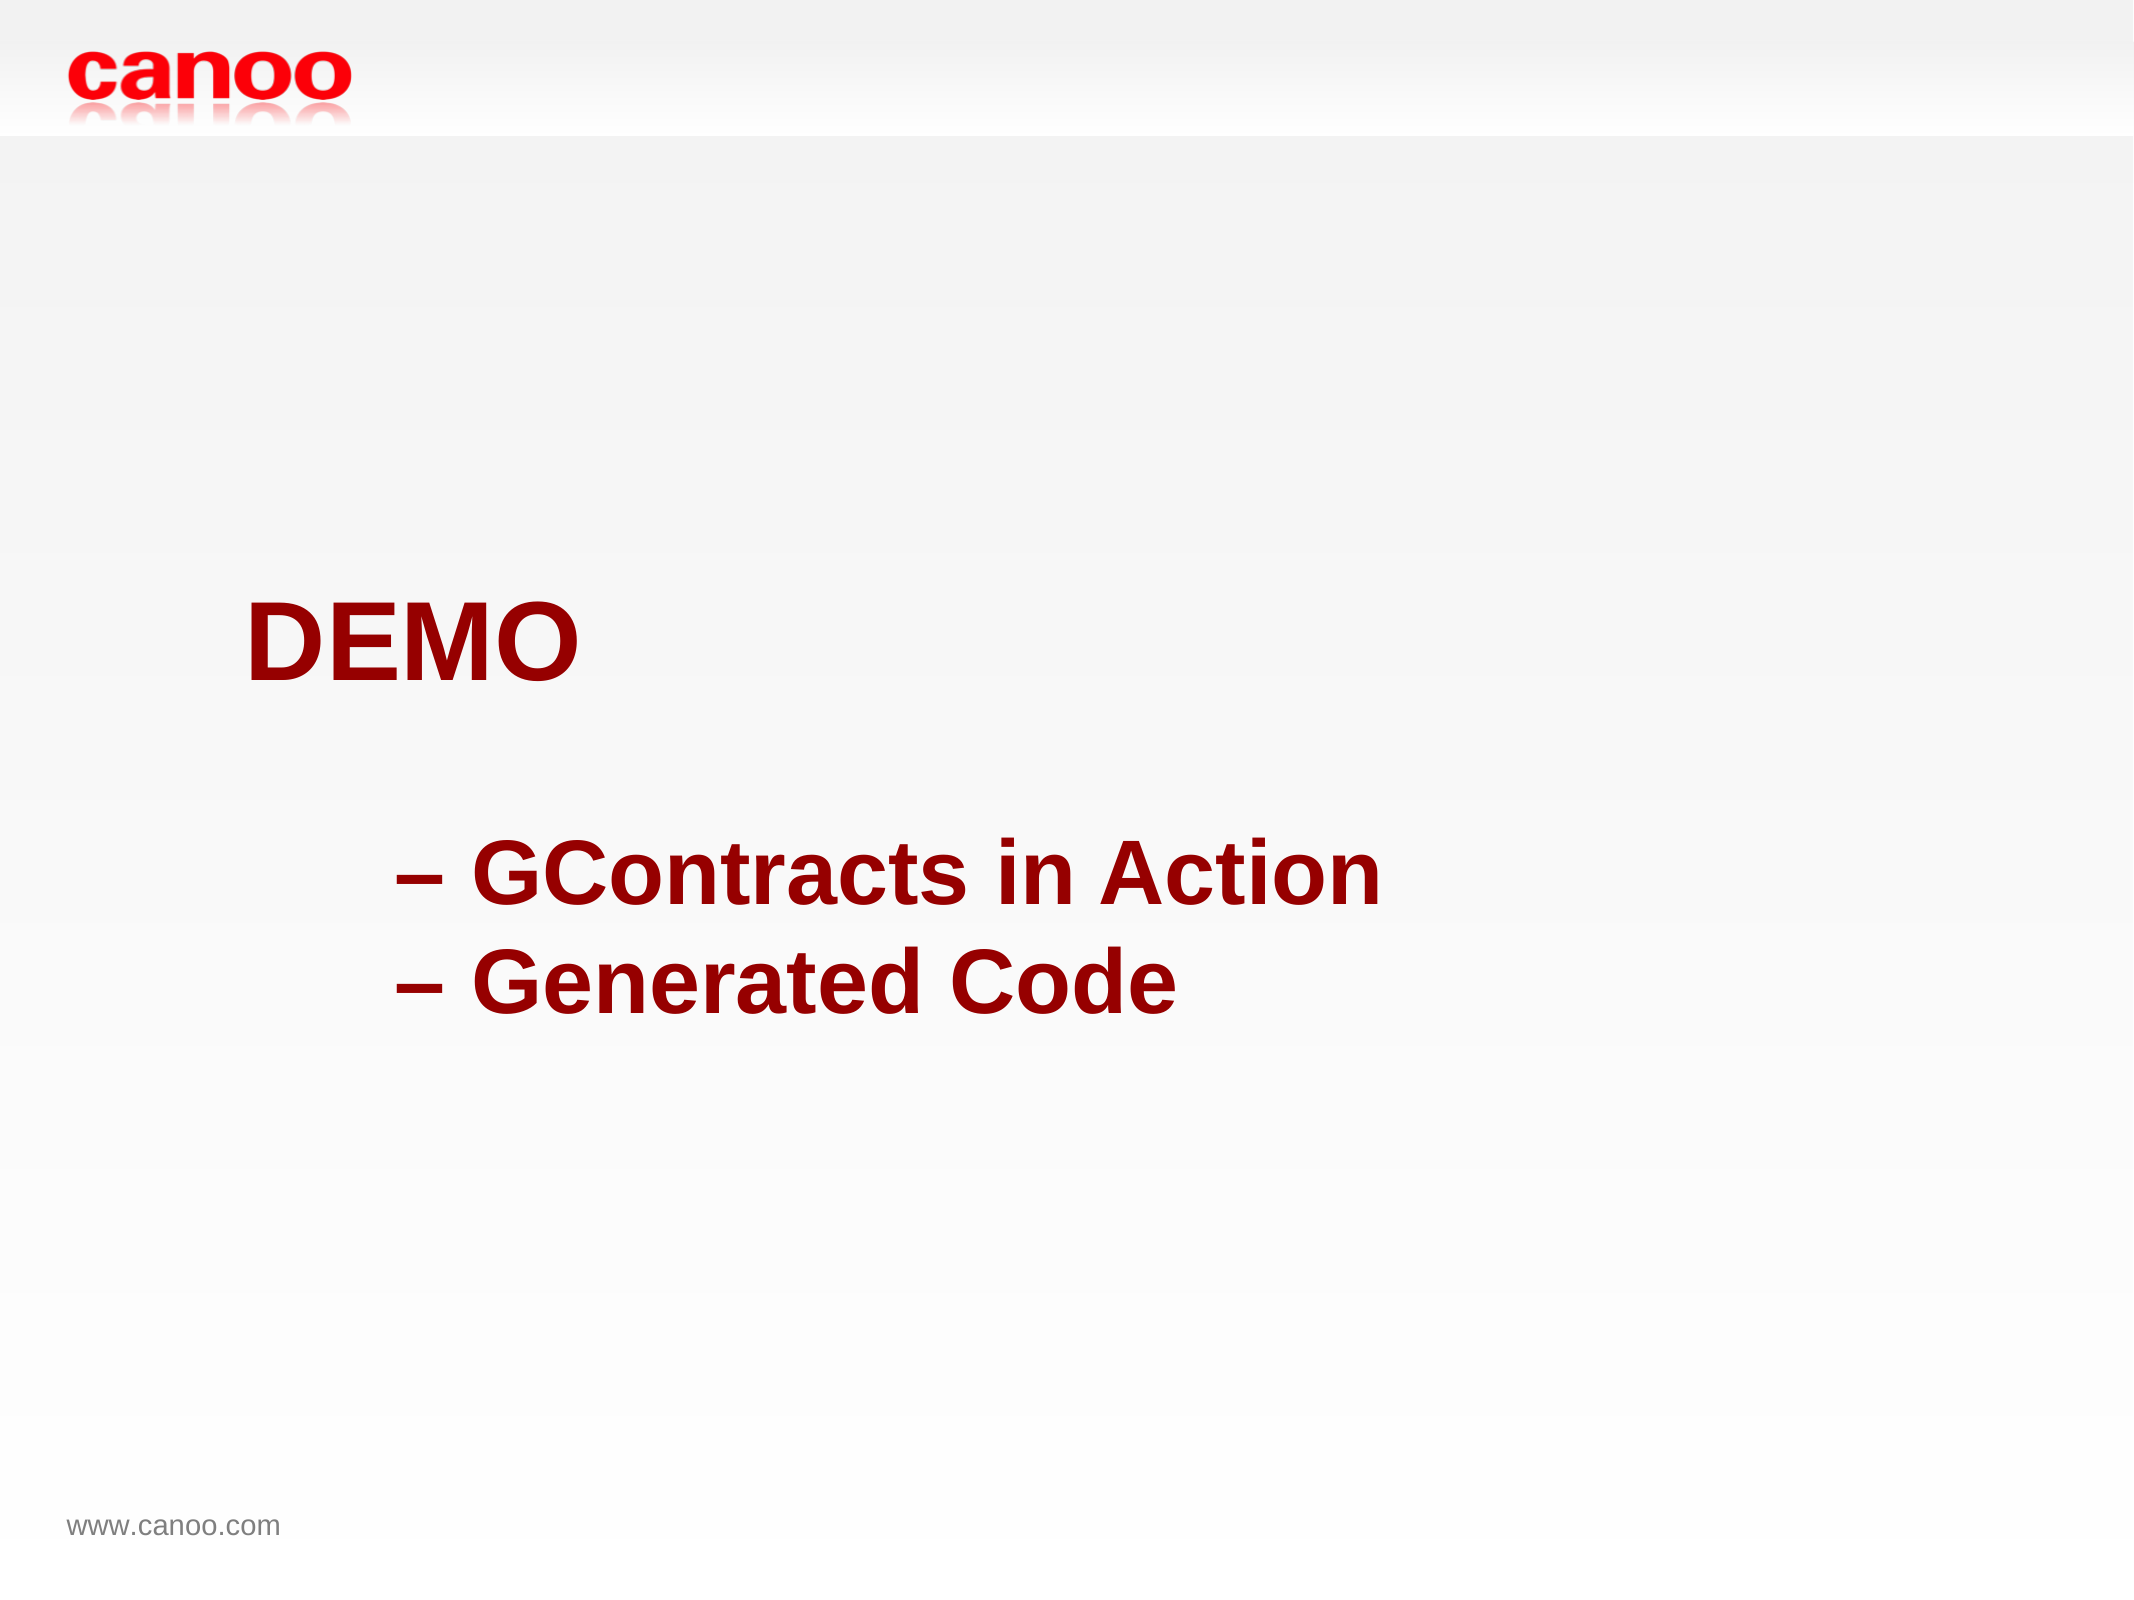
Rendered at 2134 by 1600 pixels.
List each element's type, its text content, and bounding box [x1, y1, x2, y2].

picture [65, 48, 353, 154]
title DEMO – GContracts in Action – Generated Code [236, 542, 1897, 1058]
